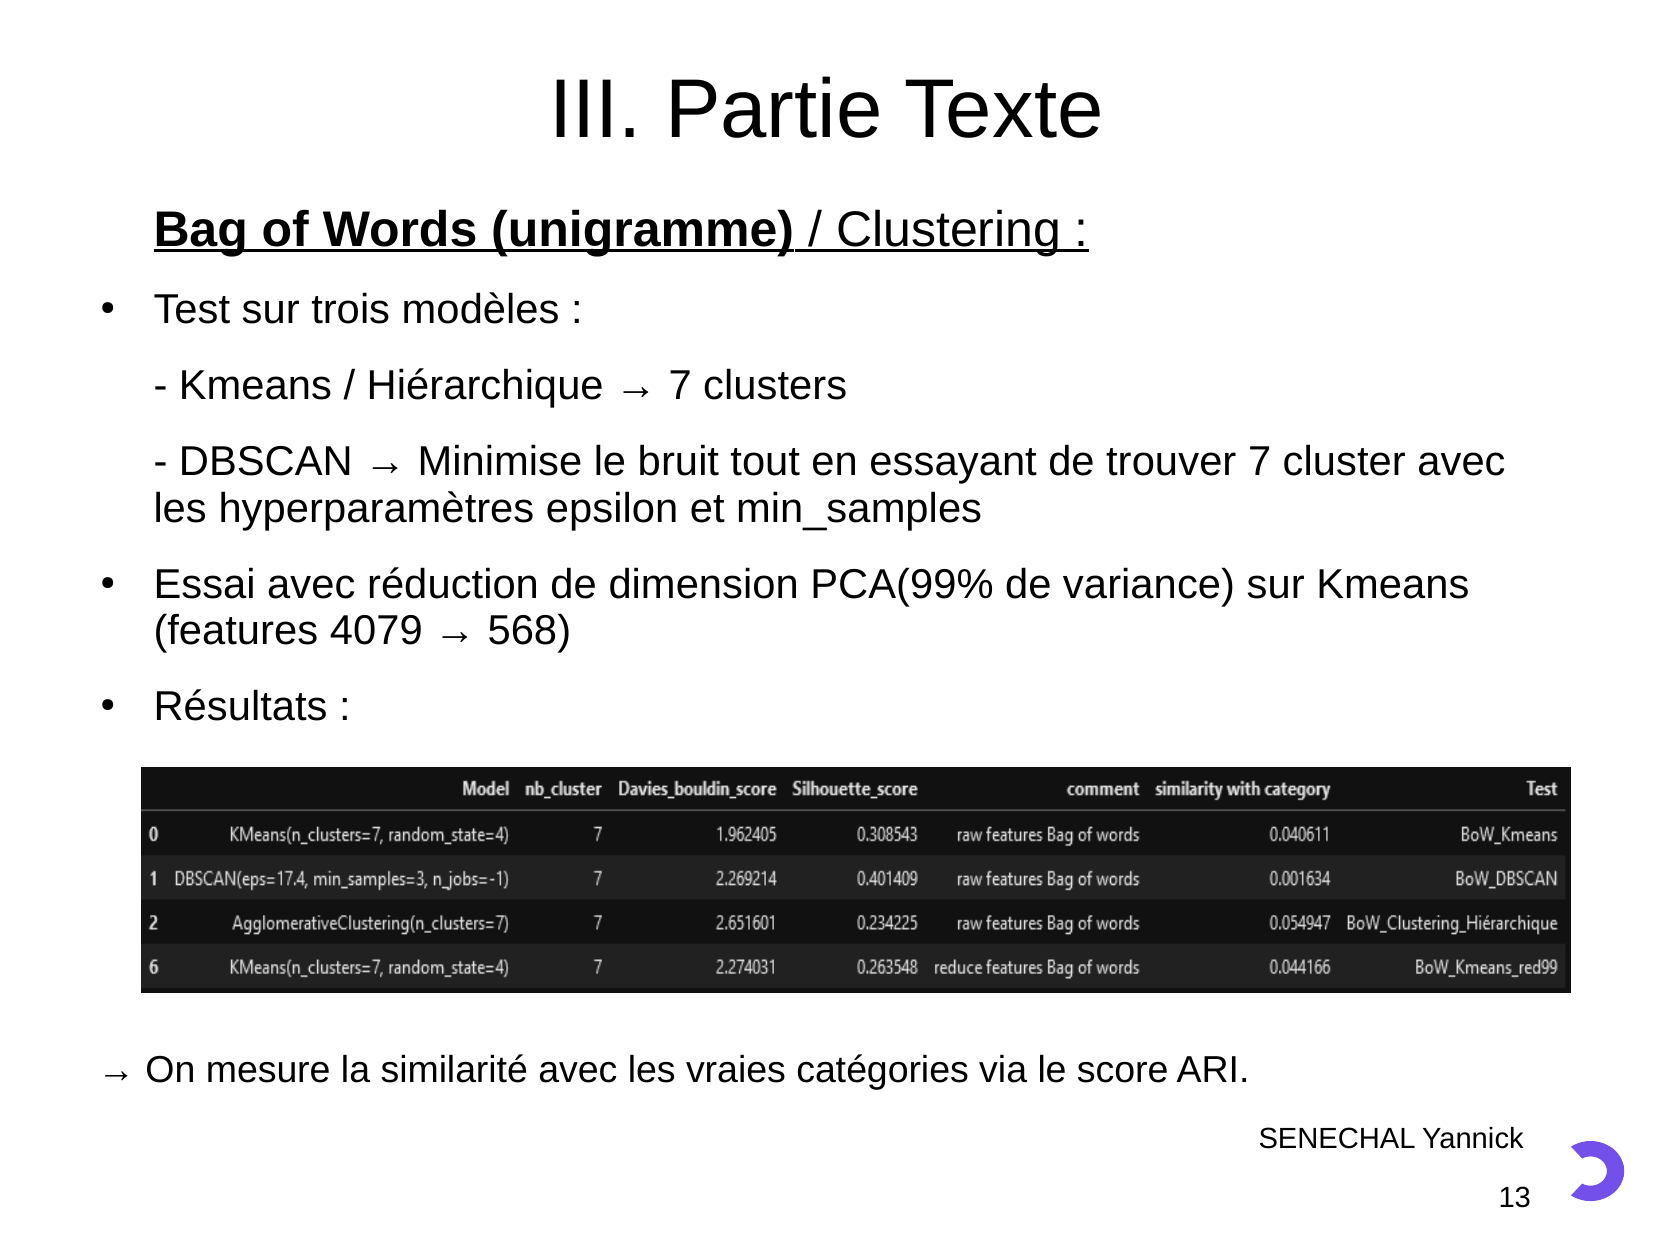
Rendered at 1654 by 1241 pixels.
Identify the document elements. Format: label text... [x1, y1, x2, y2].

title III. Partie Texte [82, 5, 1571, 200]
picture [1571, 1125, 1642, 1217]
list Bag of Words (unigramme) / Clustering : Test sur trois modèles : - Kmeans / Hiérarchique → 7 clusters - DBSCAN → Minimise le bruit tout en essayant de trouver 7 cluster avec les hyperparamètres epsilon et min_samples Essai avec réduction de dimension PCA(99% de variance) sur Kmeans (features 4079 → 568) Résultats : [82, 200, 1571, 1241]
text_box → On mesure la similarité avec les vraies catégories via le score ARI. [82, 1041, 1524, 1099]
picture [141, 767, 1571, 993]
